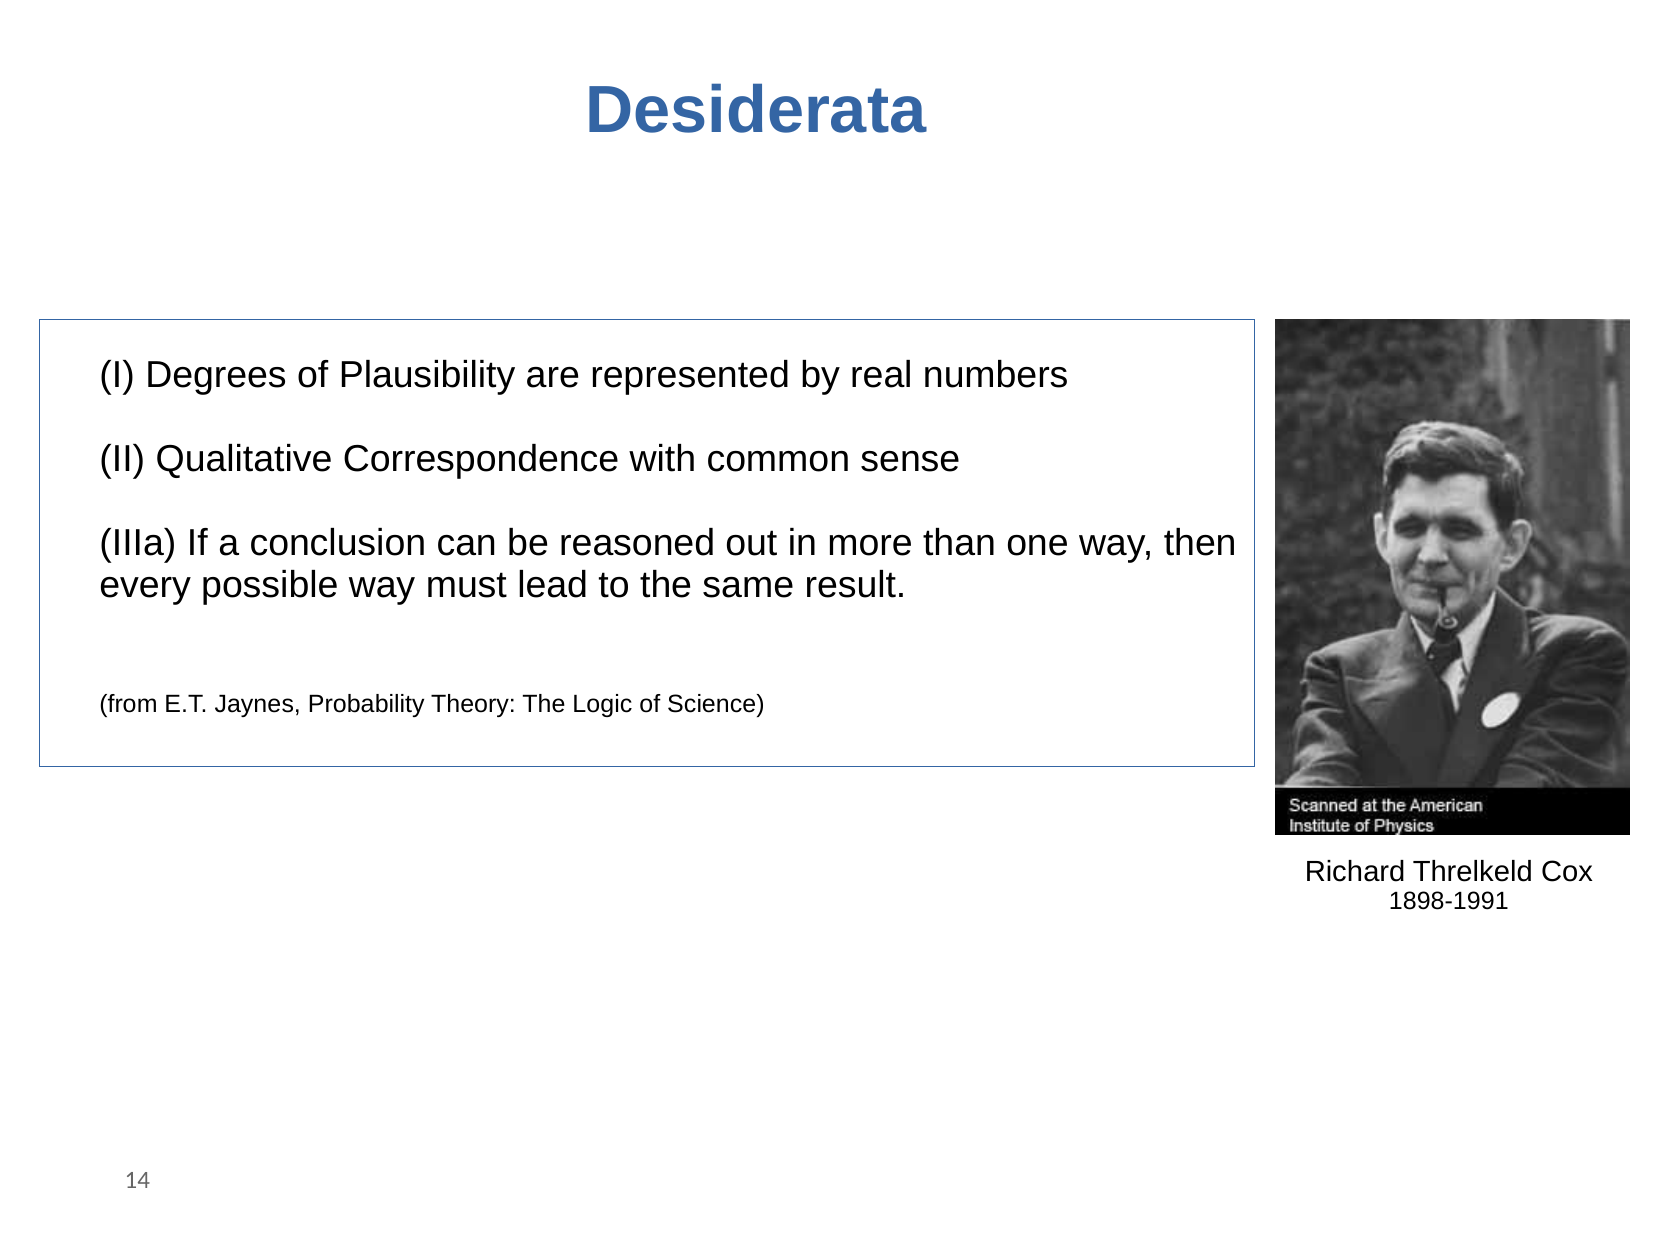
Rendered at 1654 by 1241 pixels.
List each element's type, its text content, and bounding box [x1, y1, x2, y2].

text_box Richard Threlkeld Cox 1898-1991 [1290, 847, 1609, 923]
picture [1275, 319, 1630, 835]
title Desiderata [147, 5, 1365, 213]
text_box (I) Degrees of Plausibility are represented by real numbers (II) Qualitative Correspondence with common sense (IIIa) If a conclusion can be reasoned out in more than one way, then every possible way must lead to the same result. (from E.T. Jaynes, Probability Theory: The Logic of Science) [84, 346, 1254, 766]
